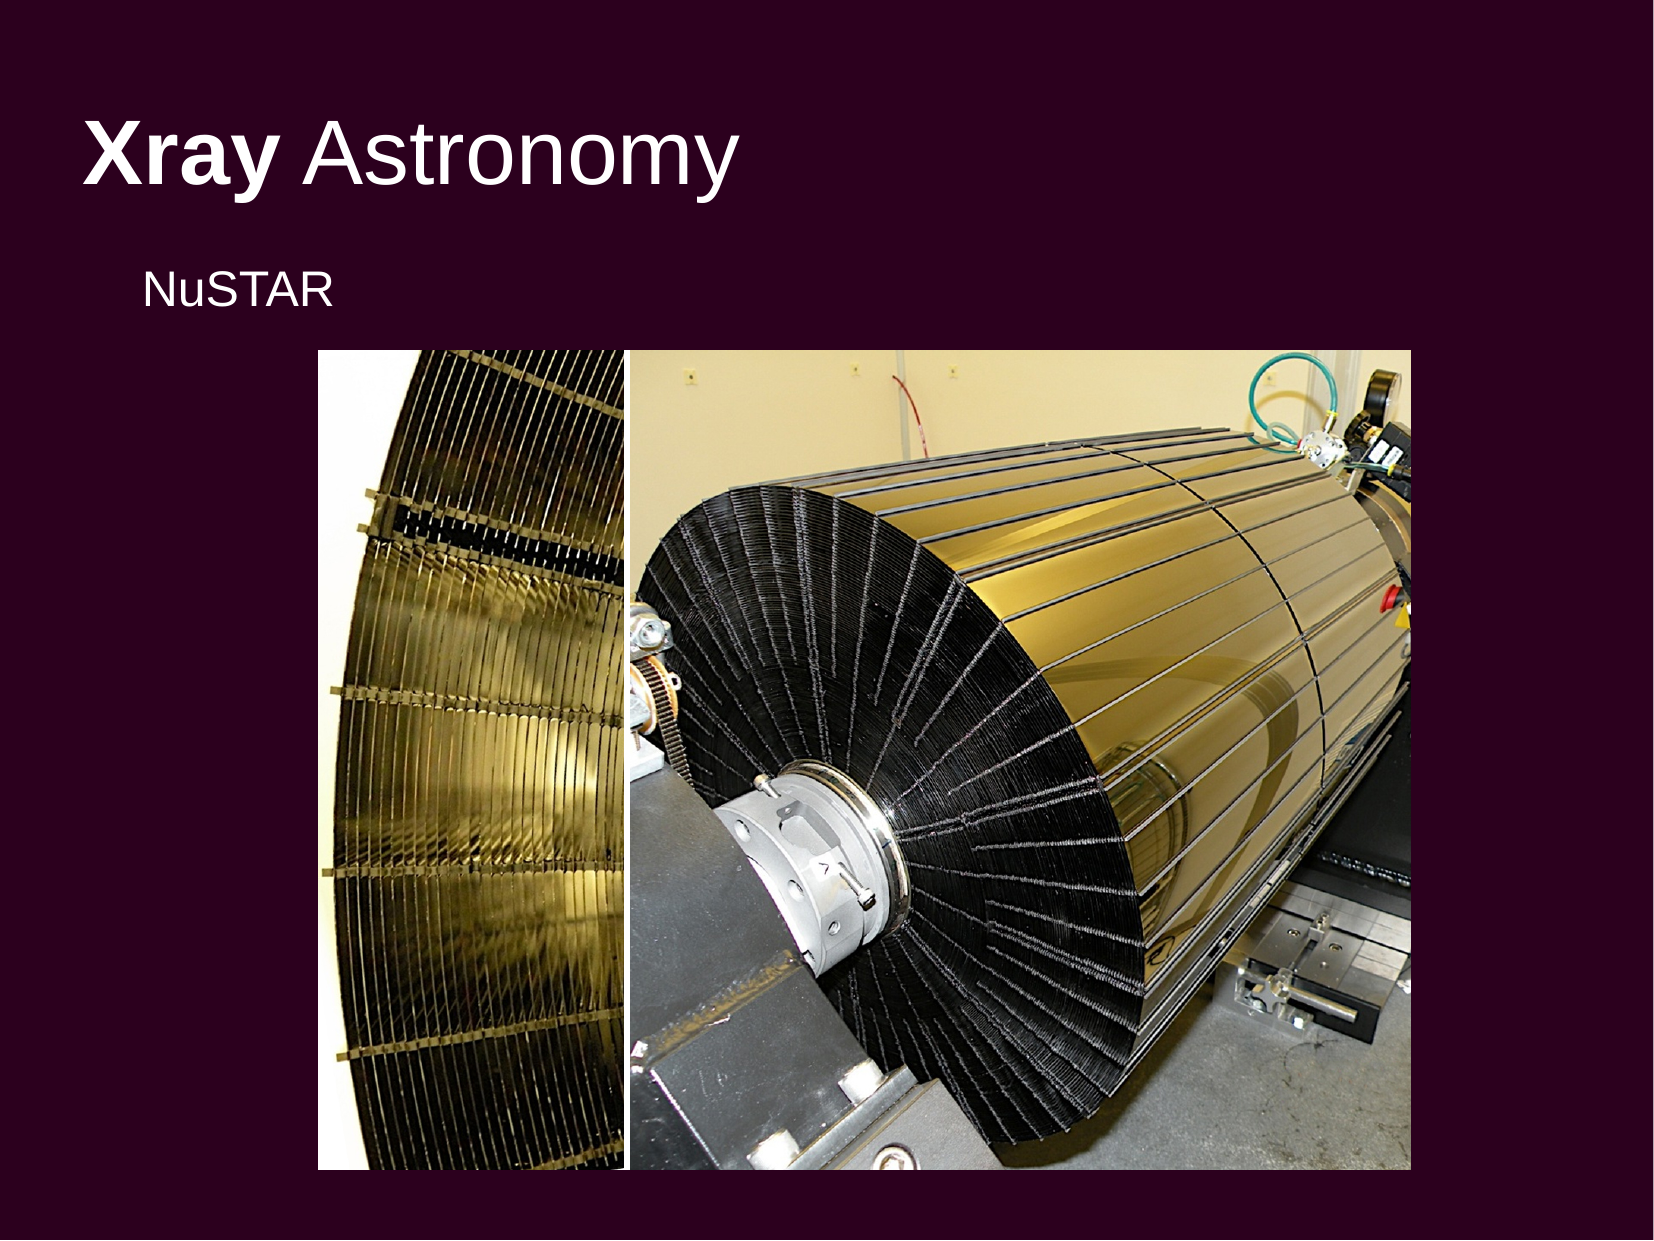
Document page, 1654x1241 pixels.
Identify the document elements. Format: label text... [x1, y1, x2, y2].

title Xray Astronomy [82, 49, 1571, 257]
list NuSTAR [70, 261, 815, 981]
picture [318, 350, 1411, 1170]
